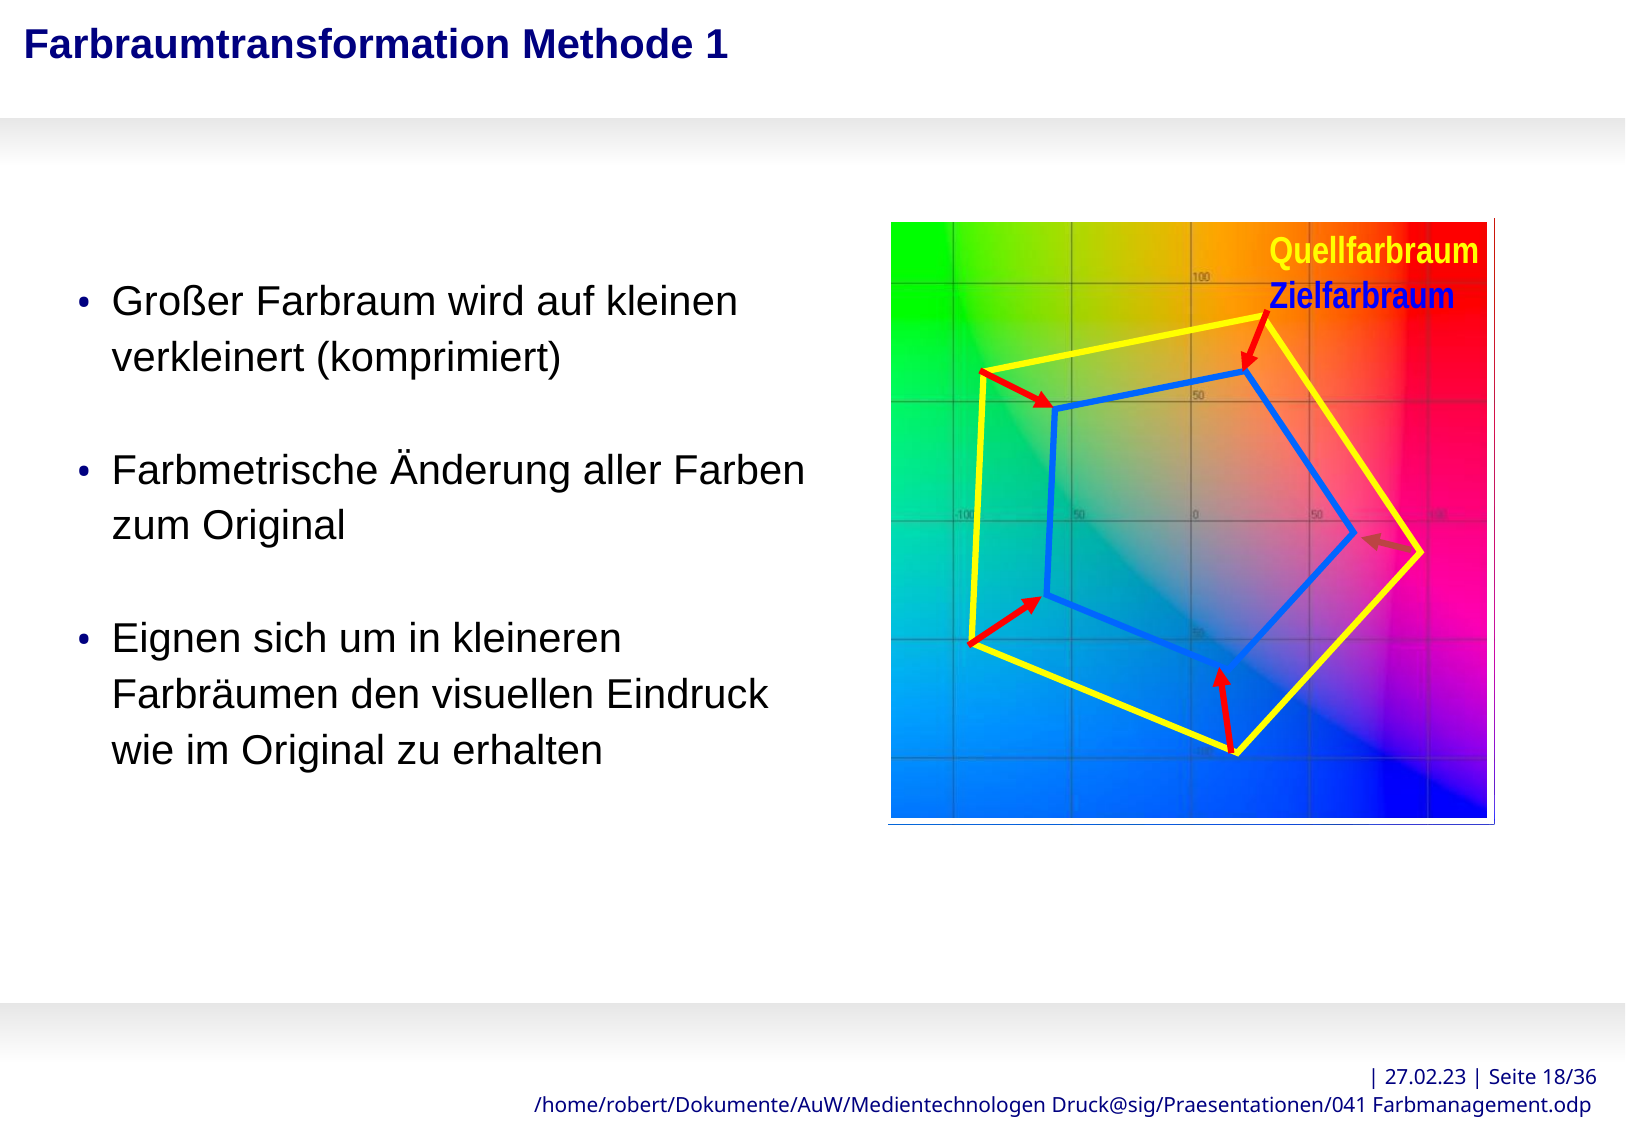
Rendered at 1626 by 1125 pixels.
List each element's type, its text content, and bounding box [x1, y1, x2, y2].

text_box Quellfarbraum Zielfarbraum [1254, 218, 1495, 324]
picture [976, 379, 1063, 629]
picture [1050, 375, 1349, 665]
picture [891, 324, 1487, 818]
picture [994, 321, 1258, 406]
picture [891, 222, 1254, 638]
list Großer Farbraum wird auf kleinen verkleinert (komprimiert) Farbmetrische Änderung aller Farben zum Original Eignen sich um in kleineren Farbräumen den visuellen Eindruck wie im Original zu erhalten [29, 268, 827, 922]
picture [1075, 641, 1226, 744]
picture [1064, 669, 1071, 680]
picture [888, 324, 1495, 825]
title Farbraumtransformation Methode 1 [23, 11, 1600, 130]
picture [1224, 327, 1416, 748]
